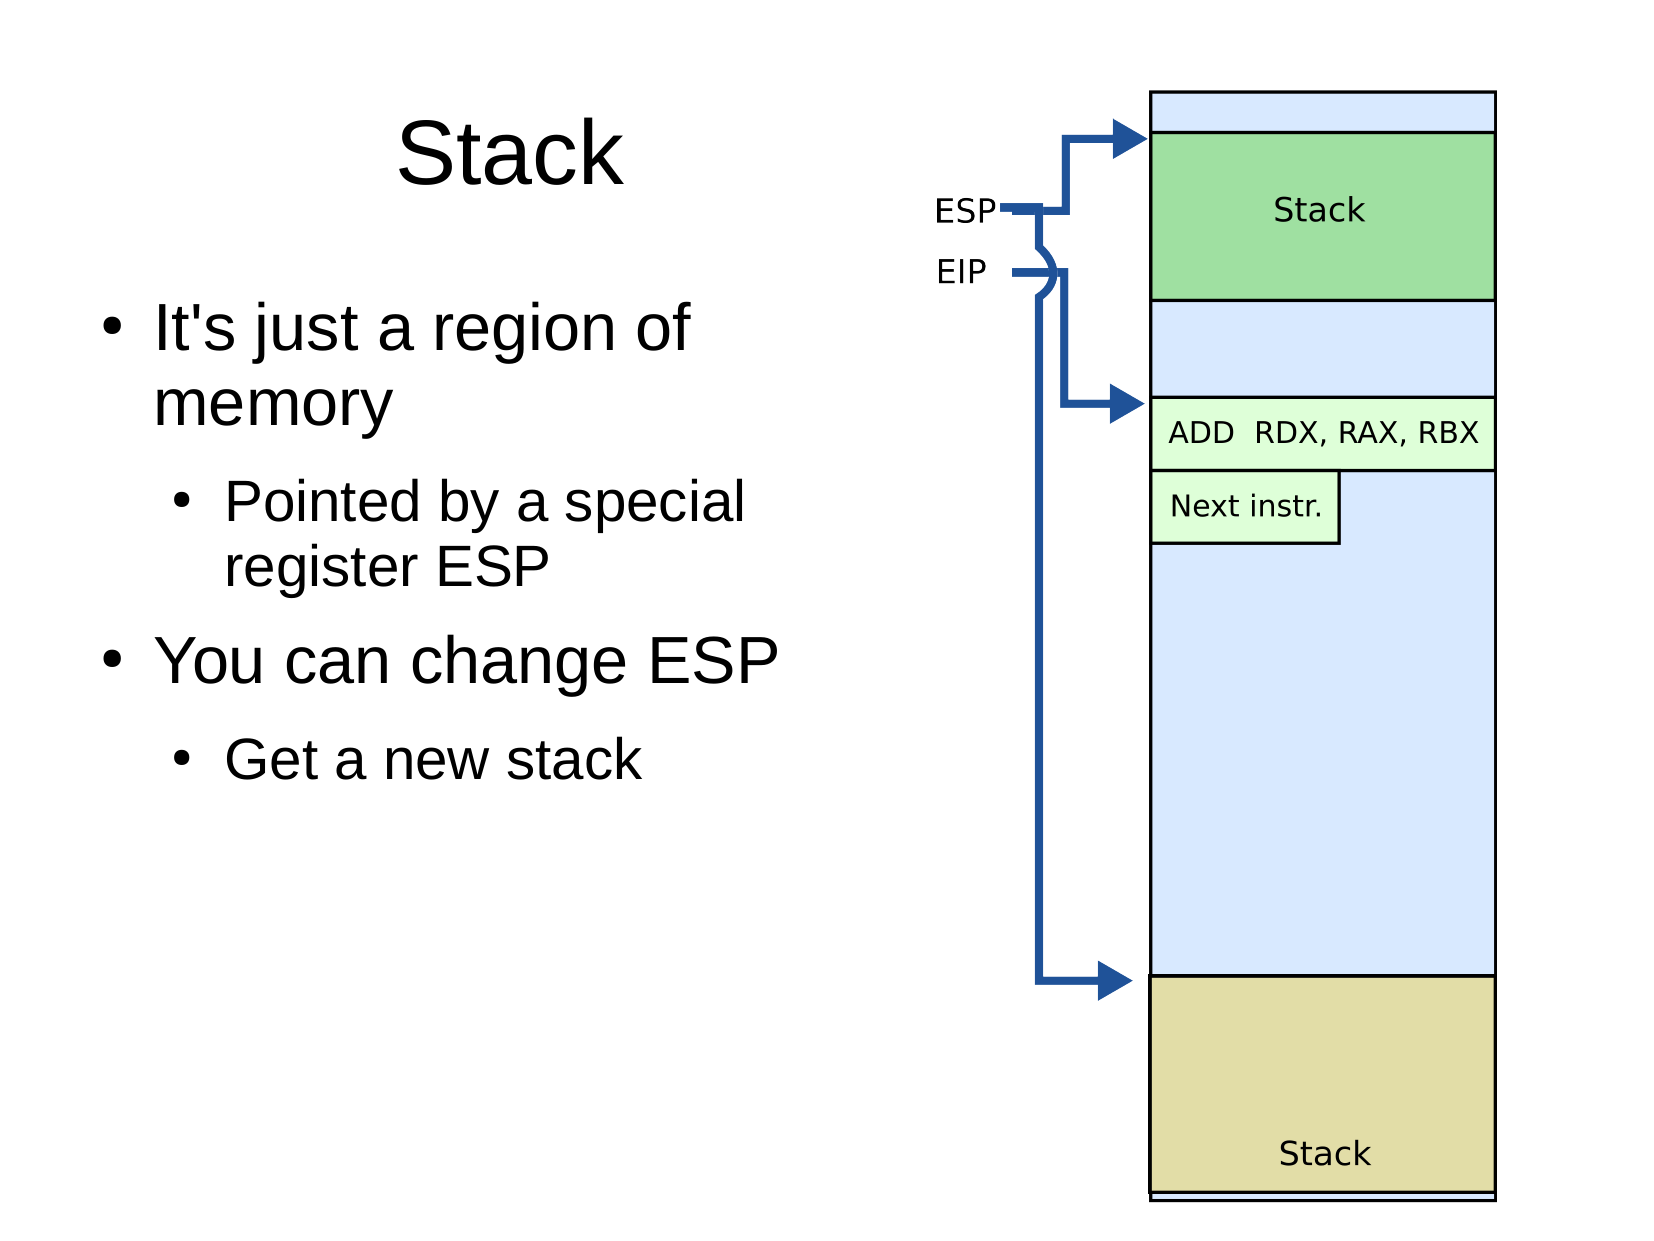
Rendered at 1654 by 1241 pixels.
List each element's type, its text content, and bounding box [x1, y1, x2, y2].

picture [937, 80, 1497, 1212]
list It's just a region of memory Pointed by a special register ESP You can change ESP Get a new stack [82, 290, 901, 1010]
title Stack [82, 49, 938, 257]
